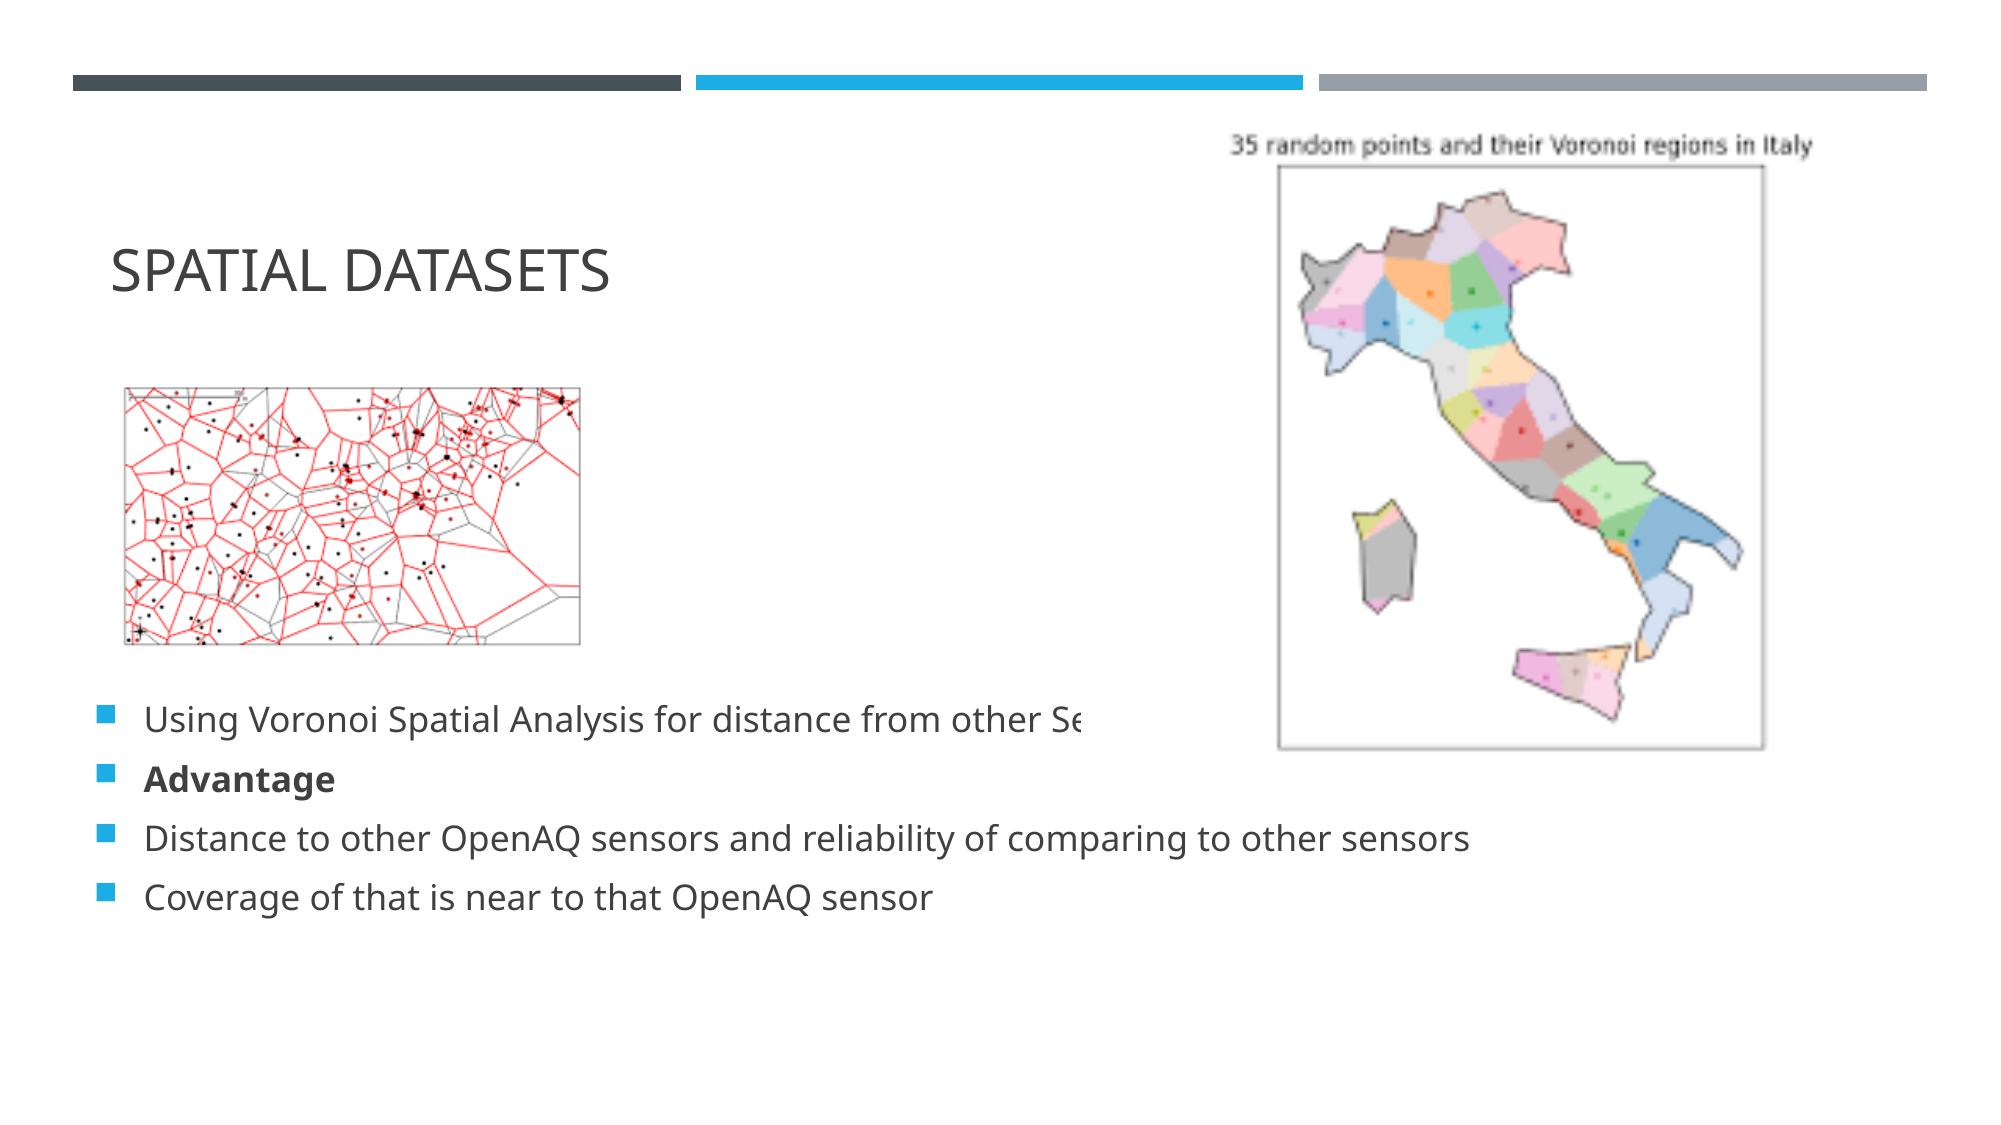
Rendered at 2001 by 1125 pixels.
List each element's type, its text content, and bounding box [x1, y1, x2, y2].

picture [121, 383, 584, 650]
list Using Voronoi Spatial Analysis for distance from other Sensors Advantage Distance to other OpenAQ sensors and reliability of comparing to other sensors Coverage of that is near to that OpenAQ sensor [78, 659, 1888, 952]
picture [1081, 115, 1963, 776]
title Spatial Datasets [95, 115, 1081, 311]
